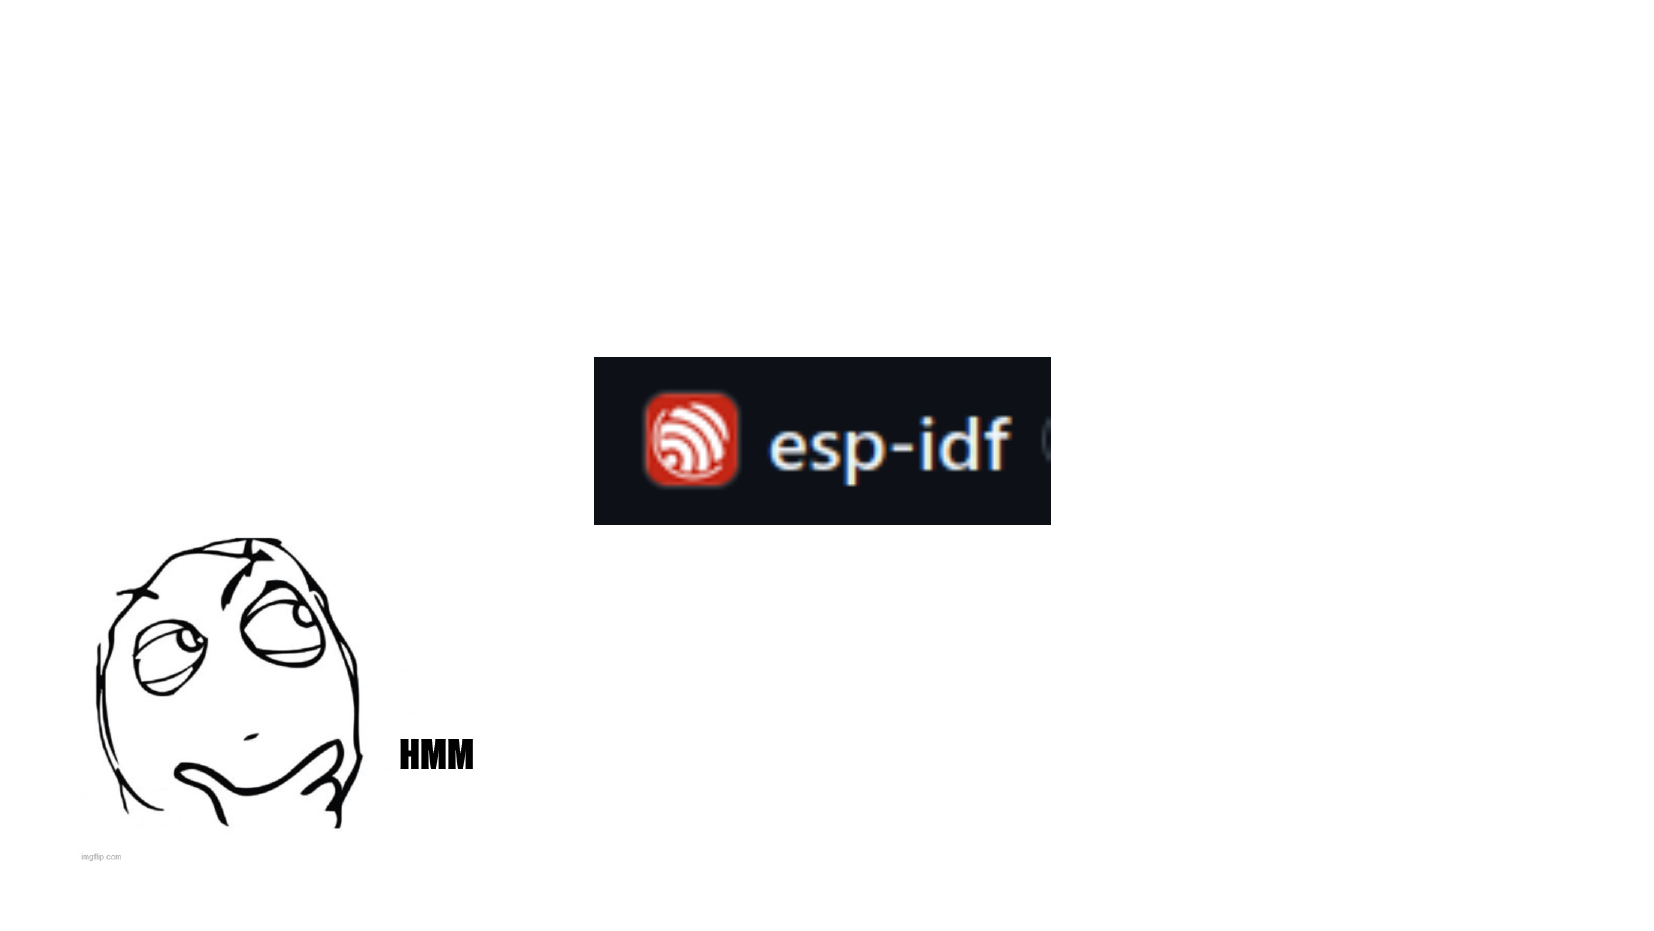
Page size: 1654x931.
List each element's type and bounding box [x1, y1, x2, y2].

picture [78, 487, 563, 863]
picture [594, 357, 1051, 526]
